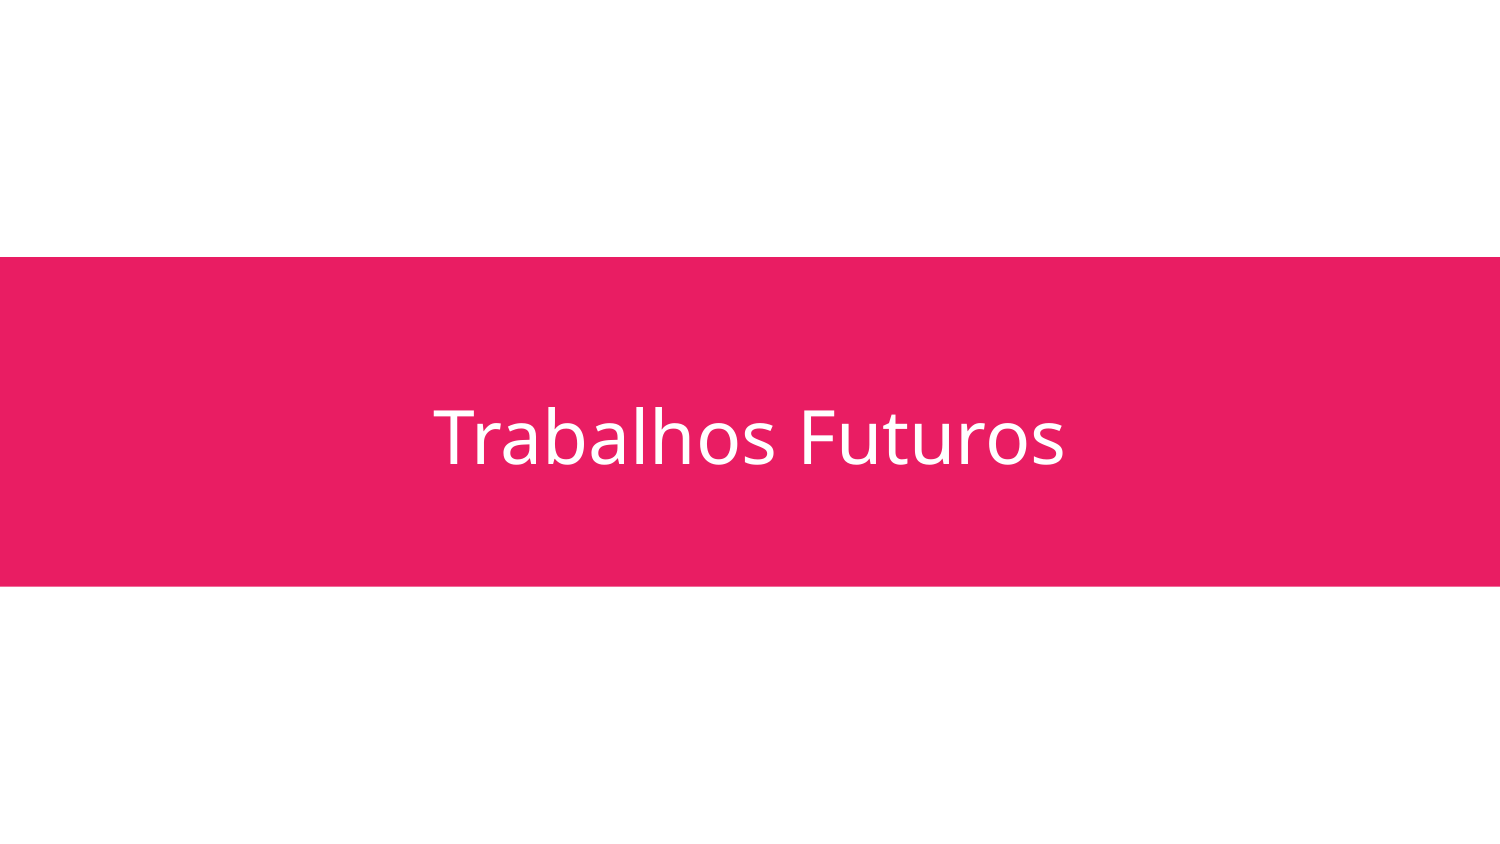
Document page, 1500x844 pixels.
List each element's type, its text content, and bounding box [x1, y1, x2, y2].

title Trabalhos Futuros [70, 309, 1430, 559]
